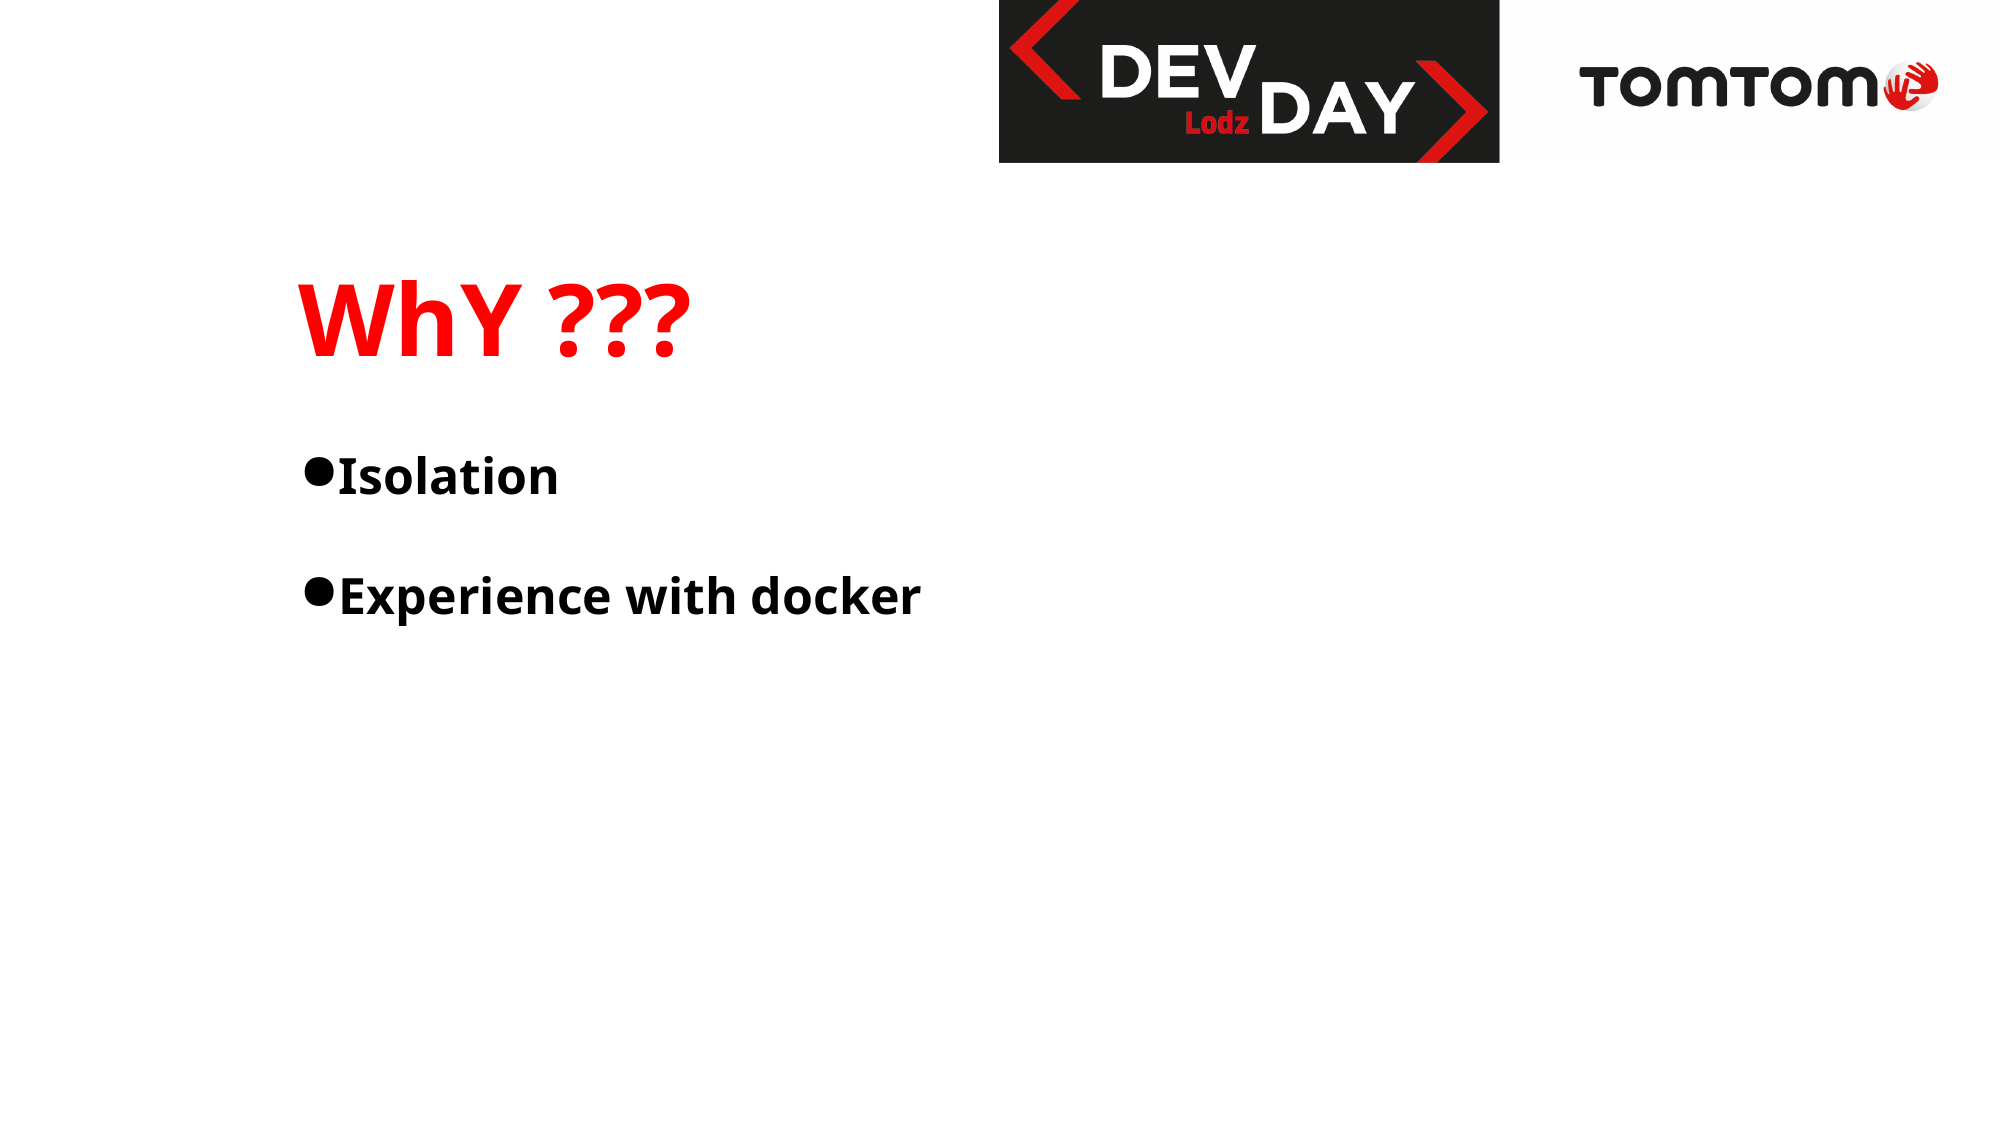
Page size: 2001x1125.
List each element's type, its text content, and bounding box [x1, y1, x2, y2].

text_box Isolation Experience with docker [284, 437, 1718, 722]
picture [999, 0, 2000, 164]
text_box WhY ??? [283, 249, 1717, 385]
